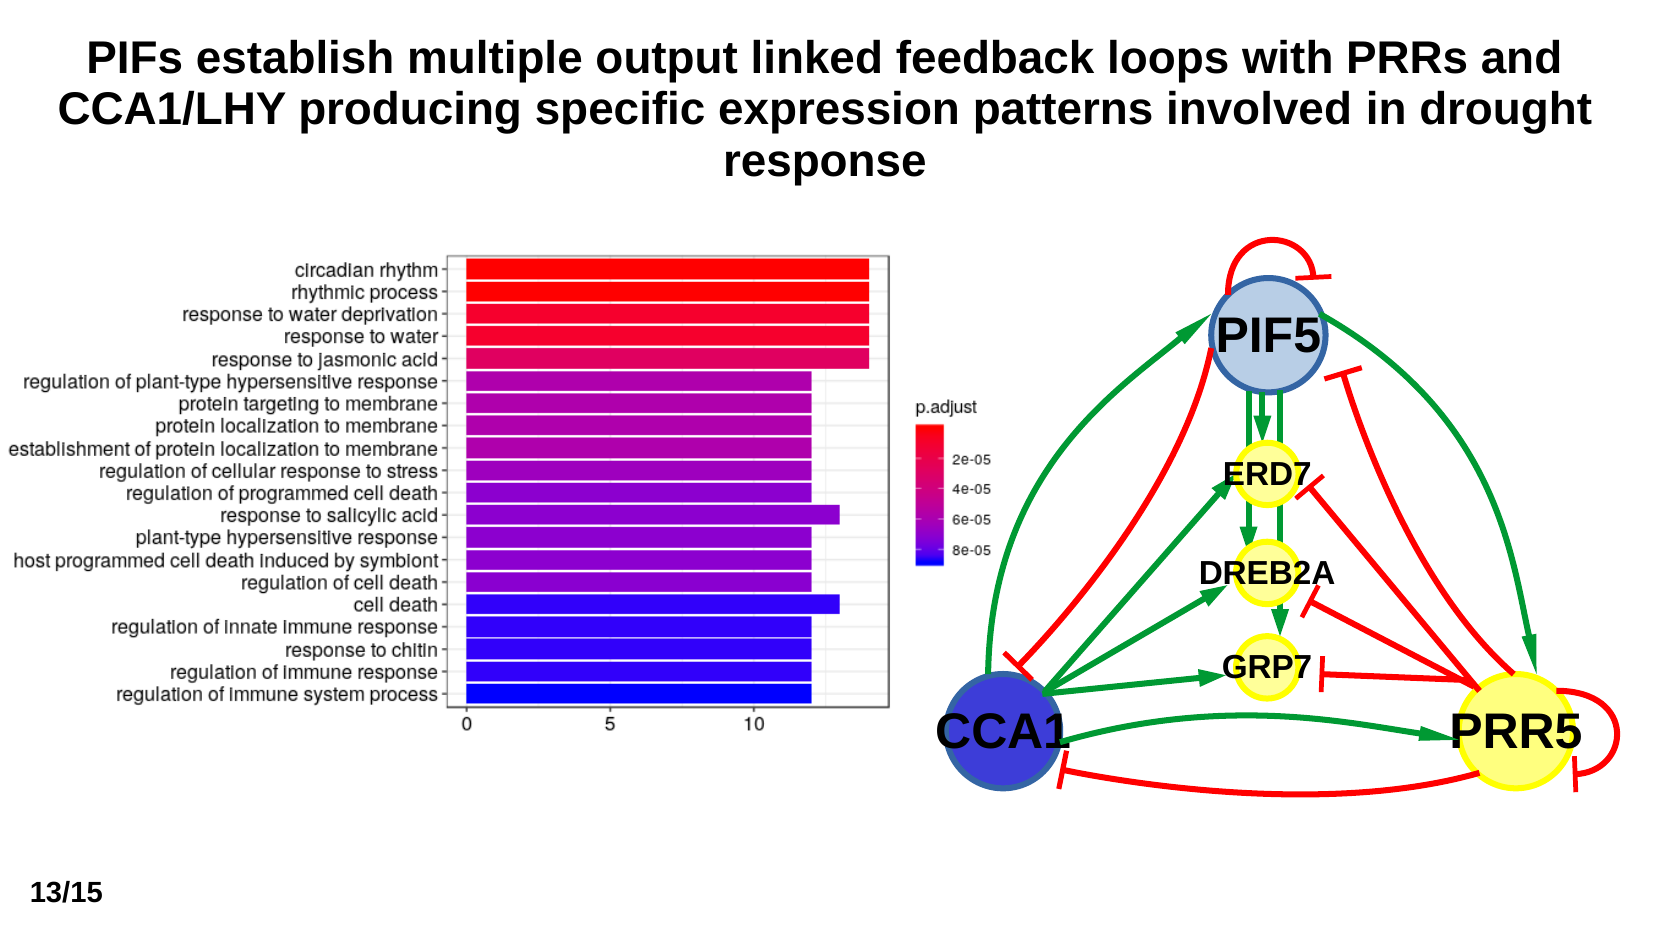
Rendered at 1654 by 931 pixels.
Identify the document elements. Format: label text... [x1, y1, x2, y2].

text_box ERD7 [1236, 442, 1299, 506]
text_box DREB2A [1236, 541, 1299, 605]
text_box 13/15 [15, 840, 121, 917]
text_box GRP7 [1236, 636, 1299, 699]
title PIFs establish multiple output linked feedback loops with PRRs and CCA1/LHY producing specific expression patterns involved in drought response [30, 0, 1621, 221]
text_box PRR5 [1563, 719, 1573, 727]
text_box PIF5 [1211, 278, 1326, 393]
text_box PRR5 [1460, 719, 1473, 730]
text_box CCA1 [945, 673, 1058, 789]
text_box PRR5 [1460, 673, 1573, 789]
picture [992, 558, 1010, 674]
picture [0, 217, 1010, 744]
